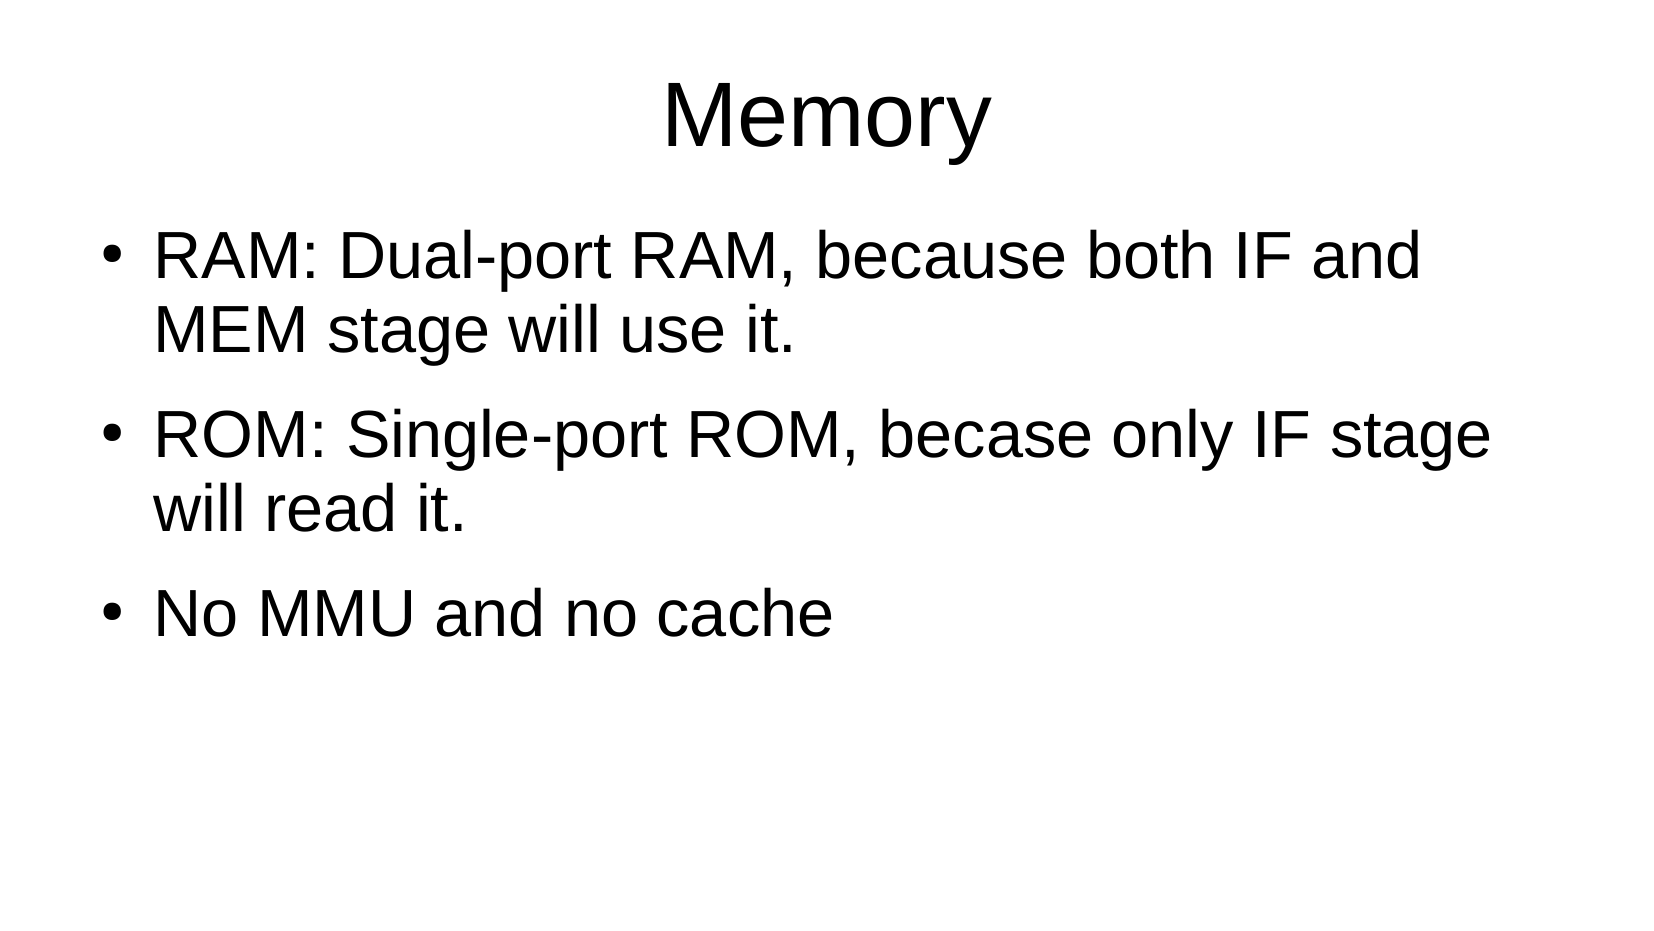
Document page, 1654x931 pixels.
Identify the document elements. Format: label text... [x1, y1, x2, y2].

title Memory [82, 37, 1571, 193]
list RAM: Dual-port RAM, because both IF and MEM stage will use it. ROM: Single-port ROM, becase only IF stage will read it. No MMU and no cache [82, 217, 1571, 758]
